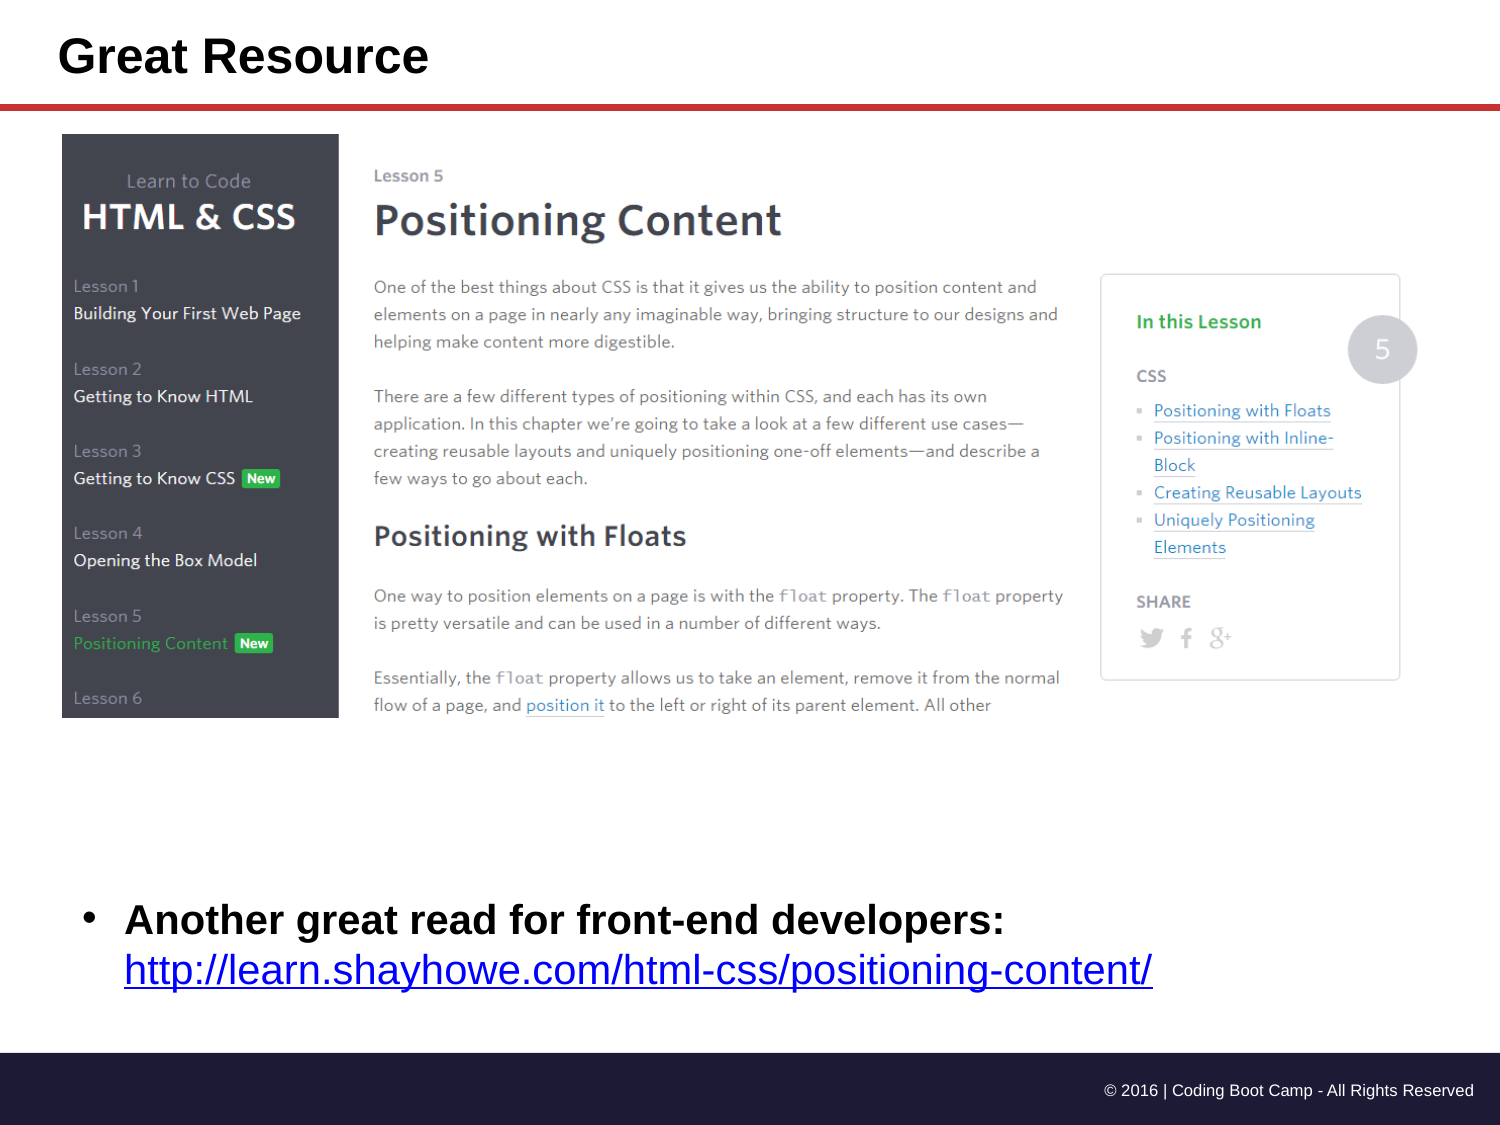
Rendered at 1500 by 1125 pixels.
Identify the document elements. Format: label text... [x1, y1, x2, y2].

picture [62, 134, 1463, 718]
text_box Great Resource [49, 16, 1188, 91]
text_box Another great read for front-end developers: http://learn.shayhowe.com/html-css/positioning-content/ [67, 877, 1480, 1068]
